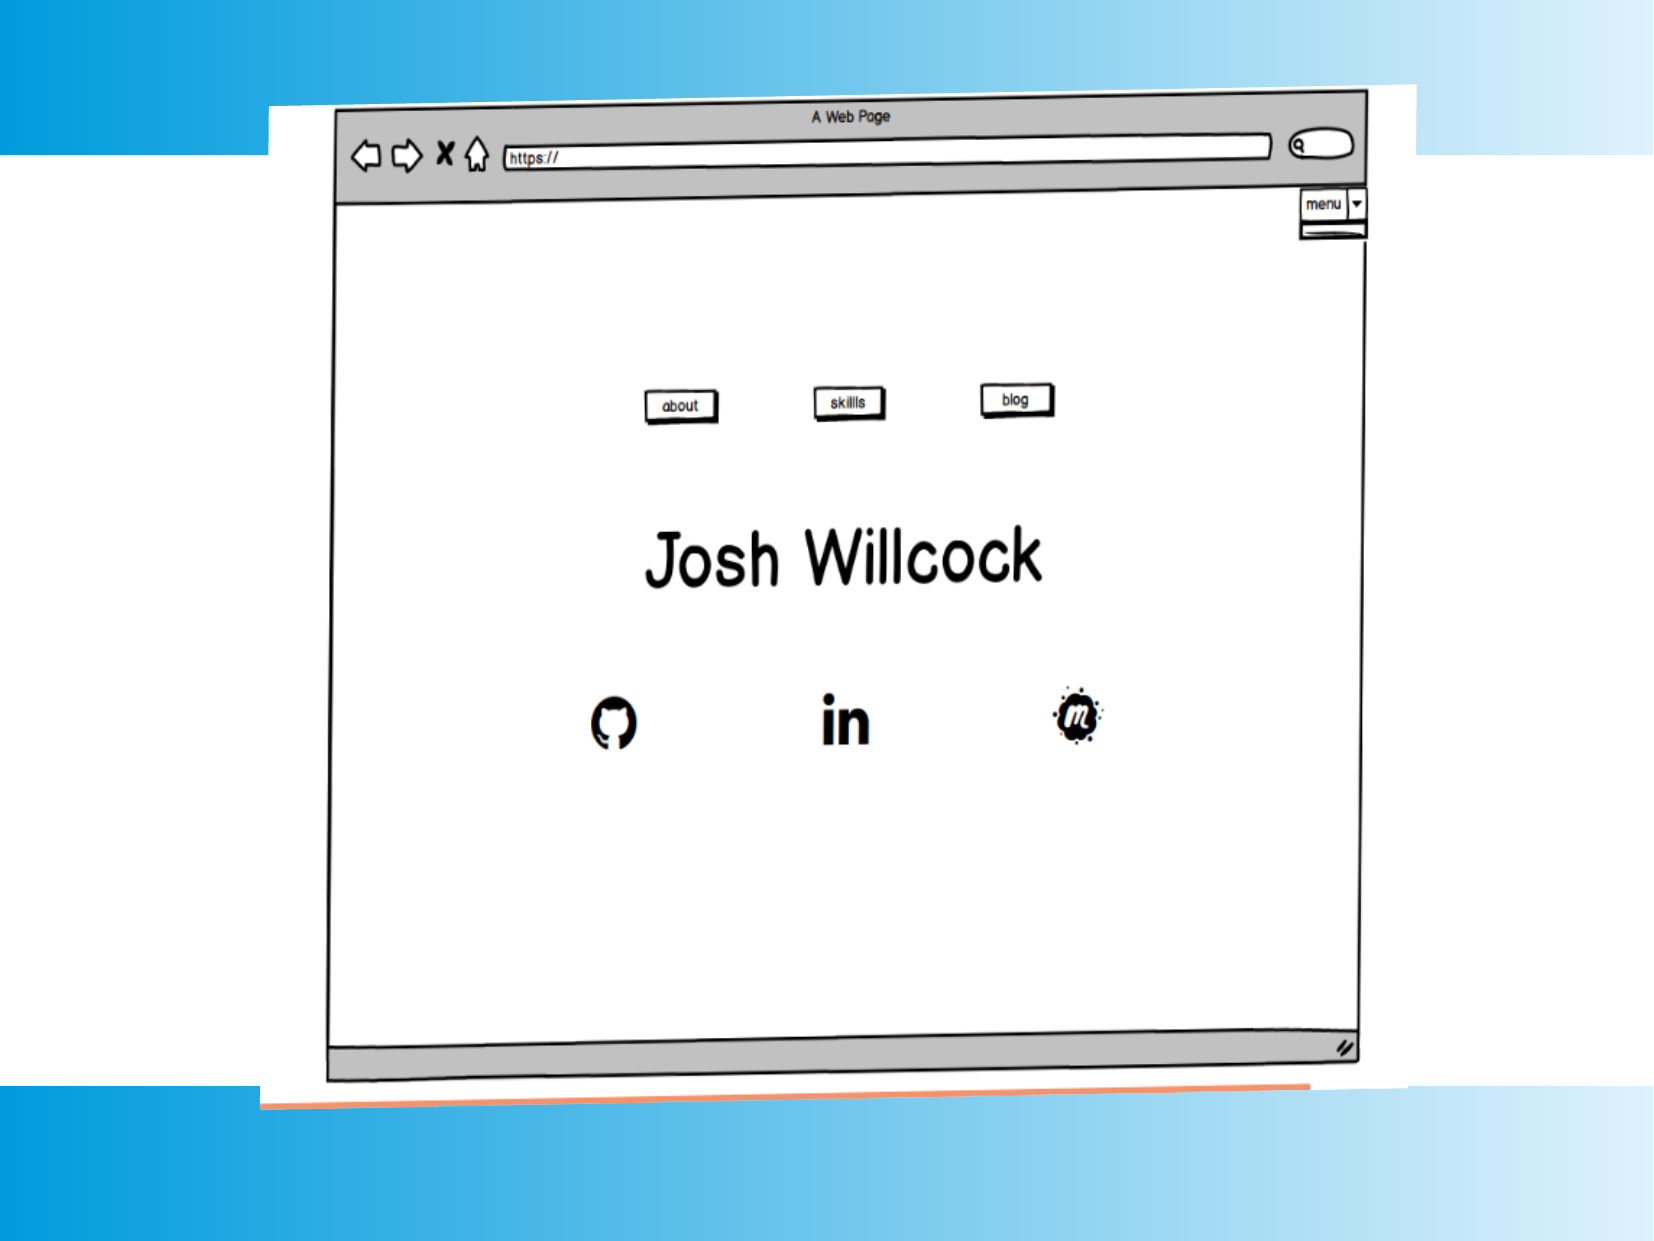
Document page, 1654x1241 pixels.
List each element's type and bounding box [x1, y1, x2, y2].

picture [259, 84, 1417, 1111]
